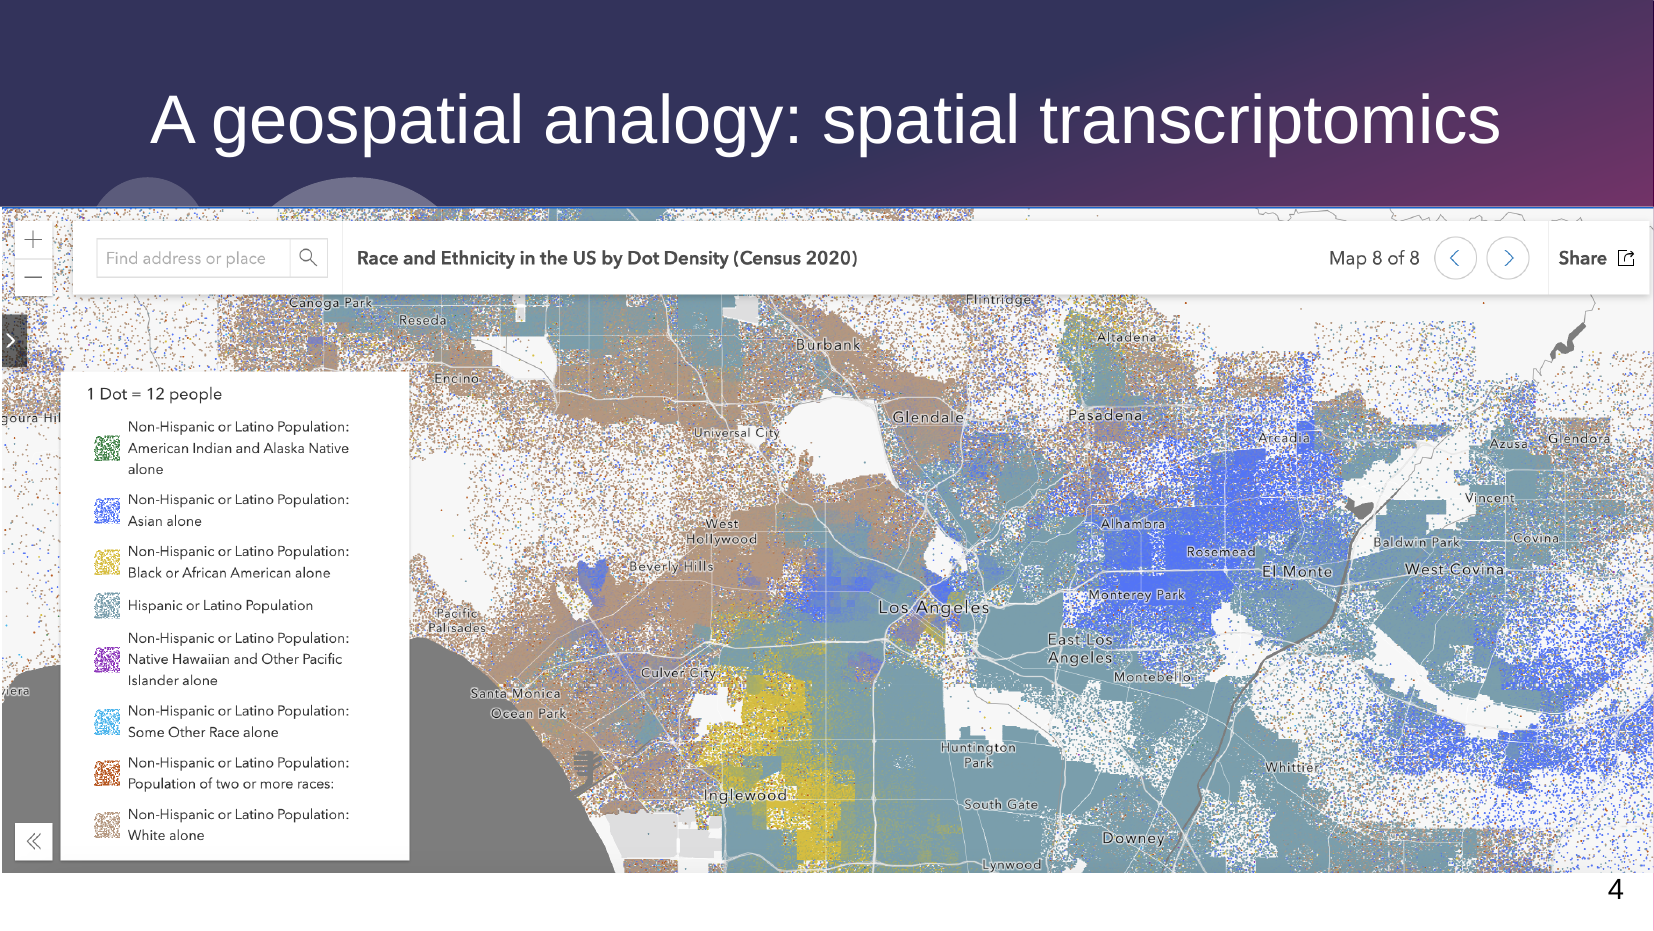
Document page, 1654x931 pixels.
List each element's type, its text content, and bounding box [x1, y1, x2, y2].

picture [2, 207, 1654, 873]
title A geospatial analogy: spatial transcriptomics [88, 38, 1565, 201]
